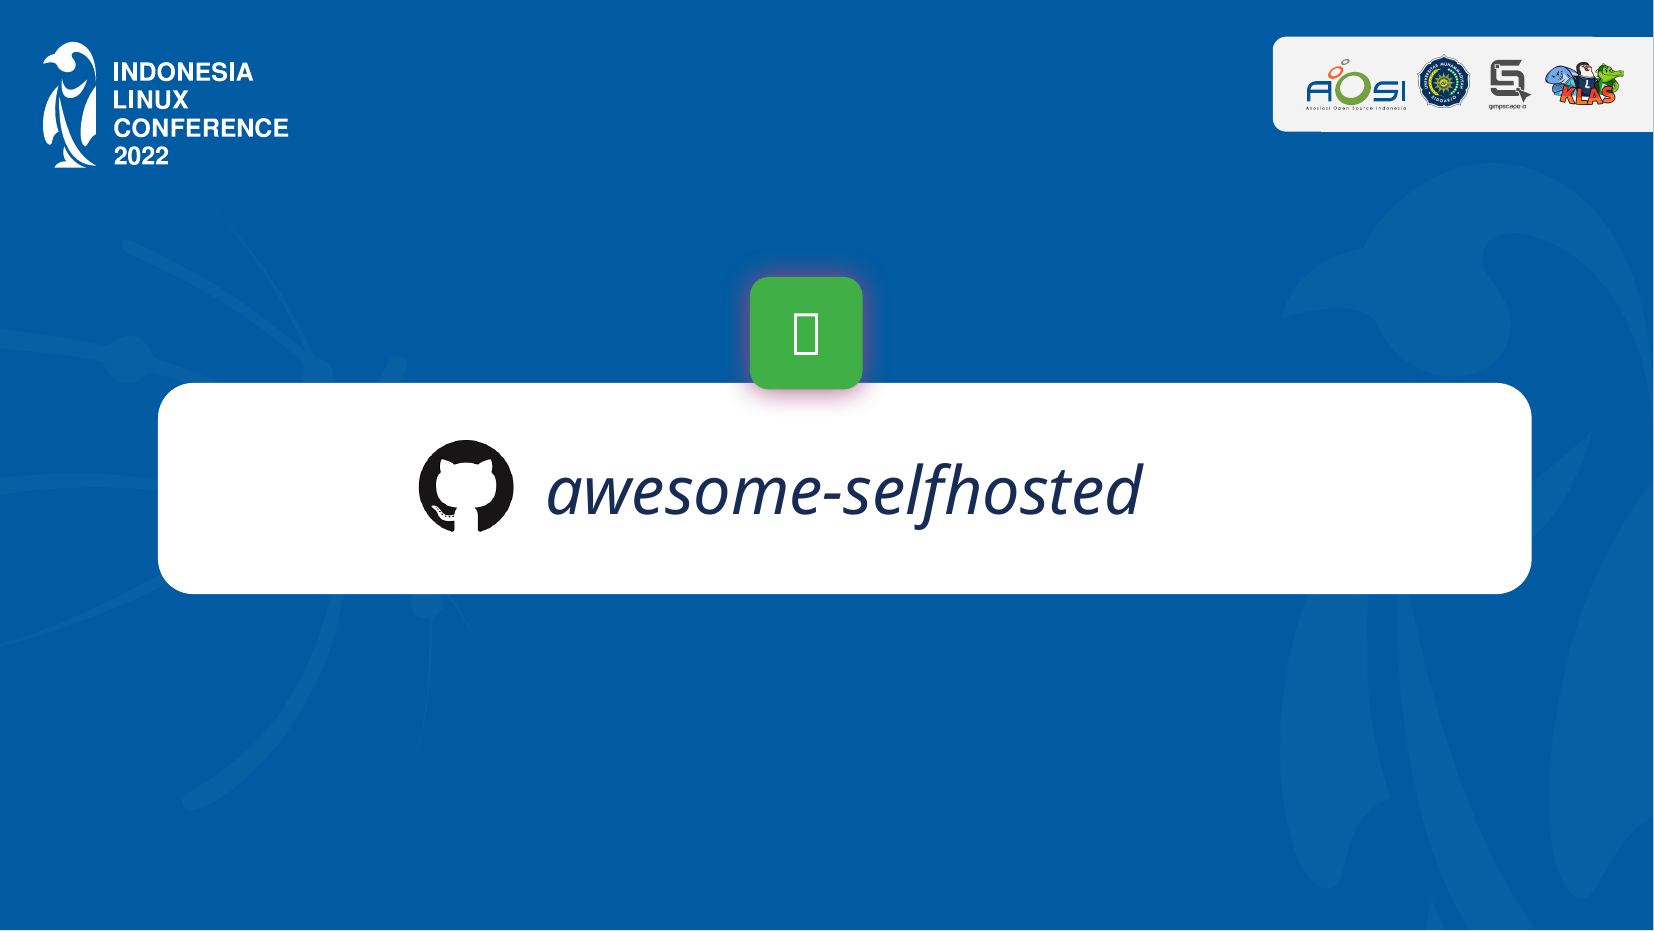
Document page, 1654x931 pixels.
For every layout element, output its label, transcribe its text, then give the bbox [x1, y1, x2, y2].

text_box awesome-selfhosted [157, 382, 1532, 595]
picture [1417, 54, 1471, 108]
picture [1545, 62, 1624, 105]
text_box  [749, 276, 863, 390]
picture [403, 423, 529, 549]
